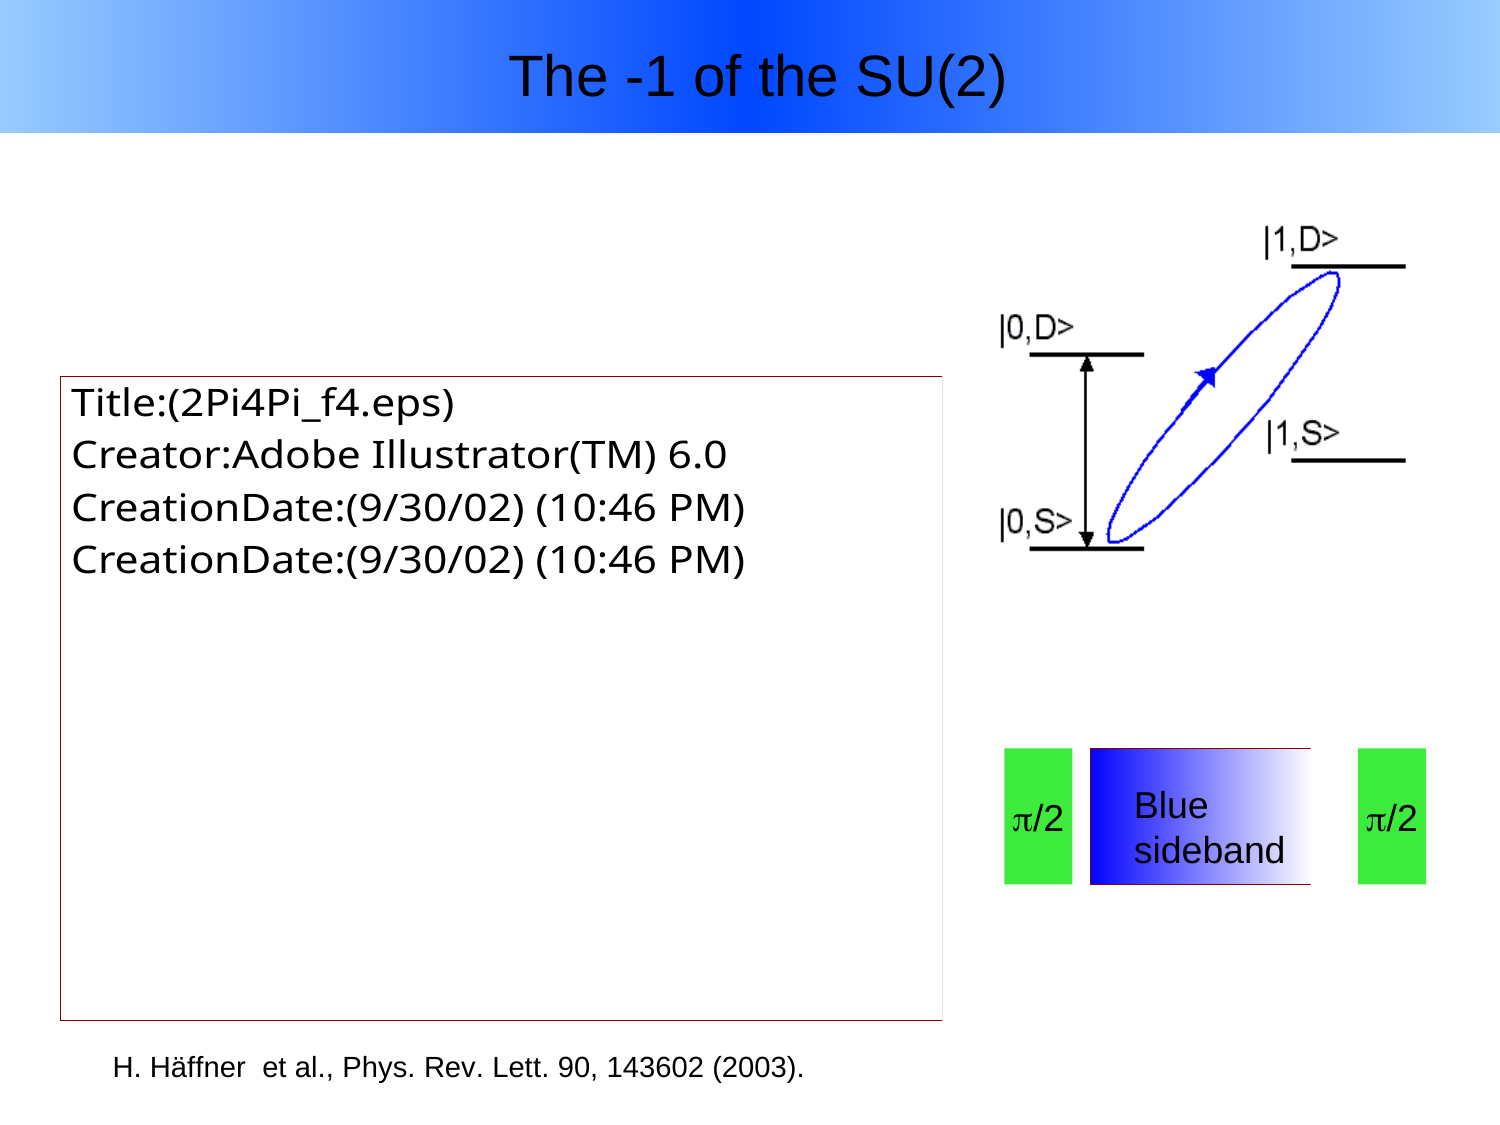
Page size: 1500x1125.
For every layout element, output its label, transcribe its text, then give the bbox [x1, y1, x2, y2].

text_box Blue sideband [1119, 773, 1301, 879]
text_box The -1 of the SU(2) [493, 30, 1024, 116]
text_box p/2 [1004, 748, 1073, 885]
text_box p/2 [1358, 748, 1427, 885]
text_box [1090, 748, 1311, 885]
text_box H. Häffner et al., Phys. Rev. Lett. 90, 143602 (2003). [89, 1041, 1500, 1102]
picture [57, 138, 1500, 1021]
text_box [0, 0, 1500, 133]
